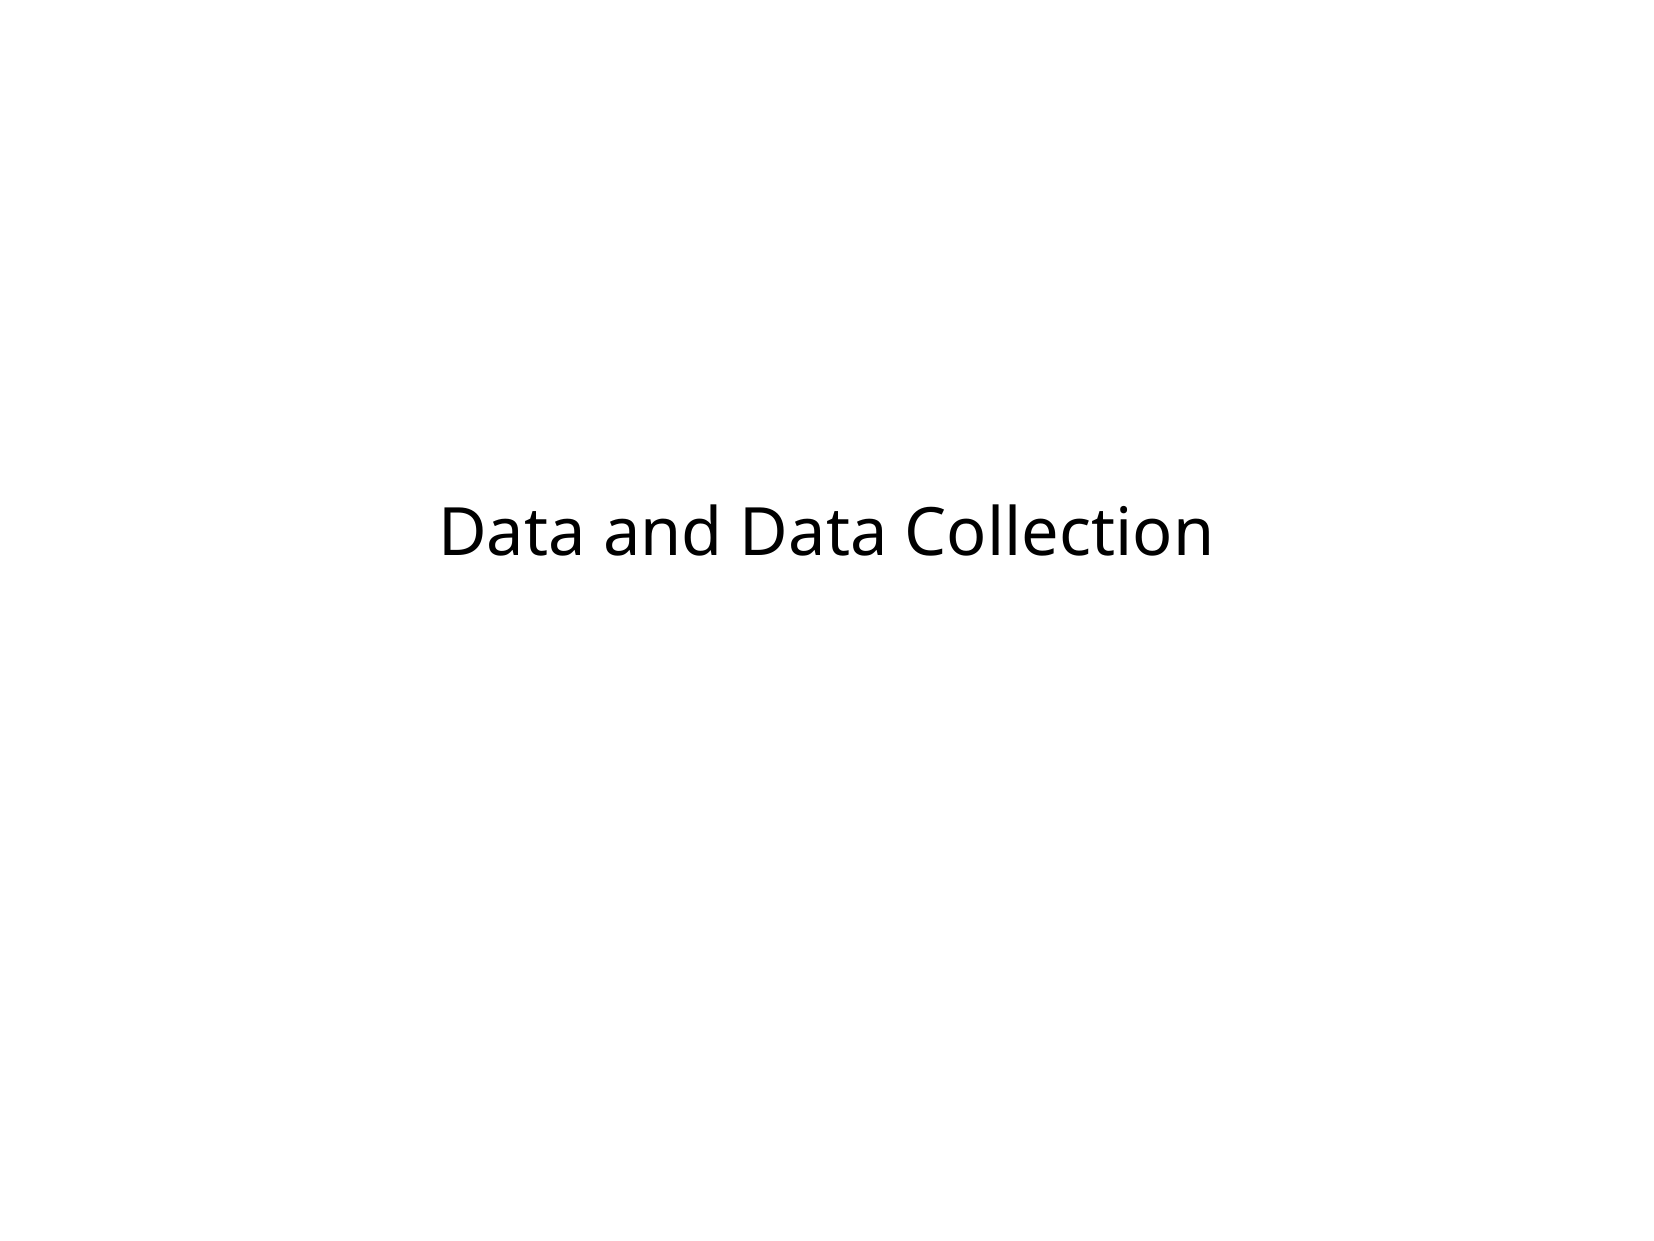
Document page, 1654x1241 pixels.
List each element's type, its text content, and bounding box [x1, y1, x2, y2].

subtitle Data and Data Collection [82, 49, 1571, 1010]
